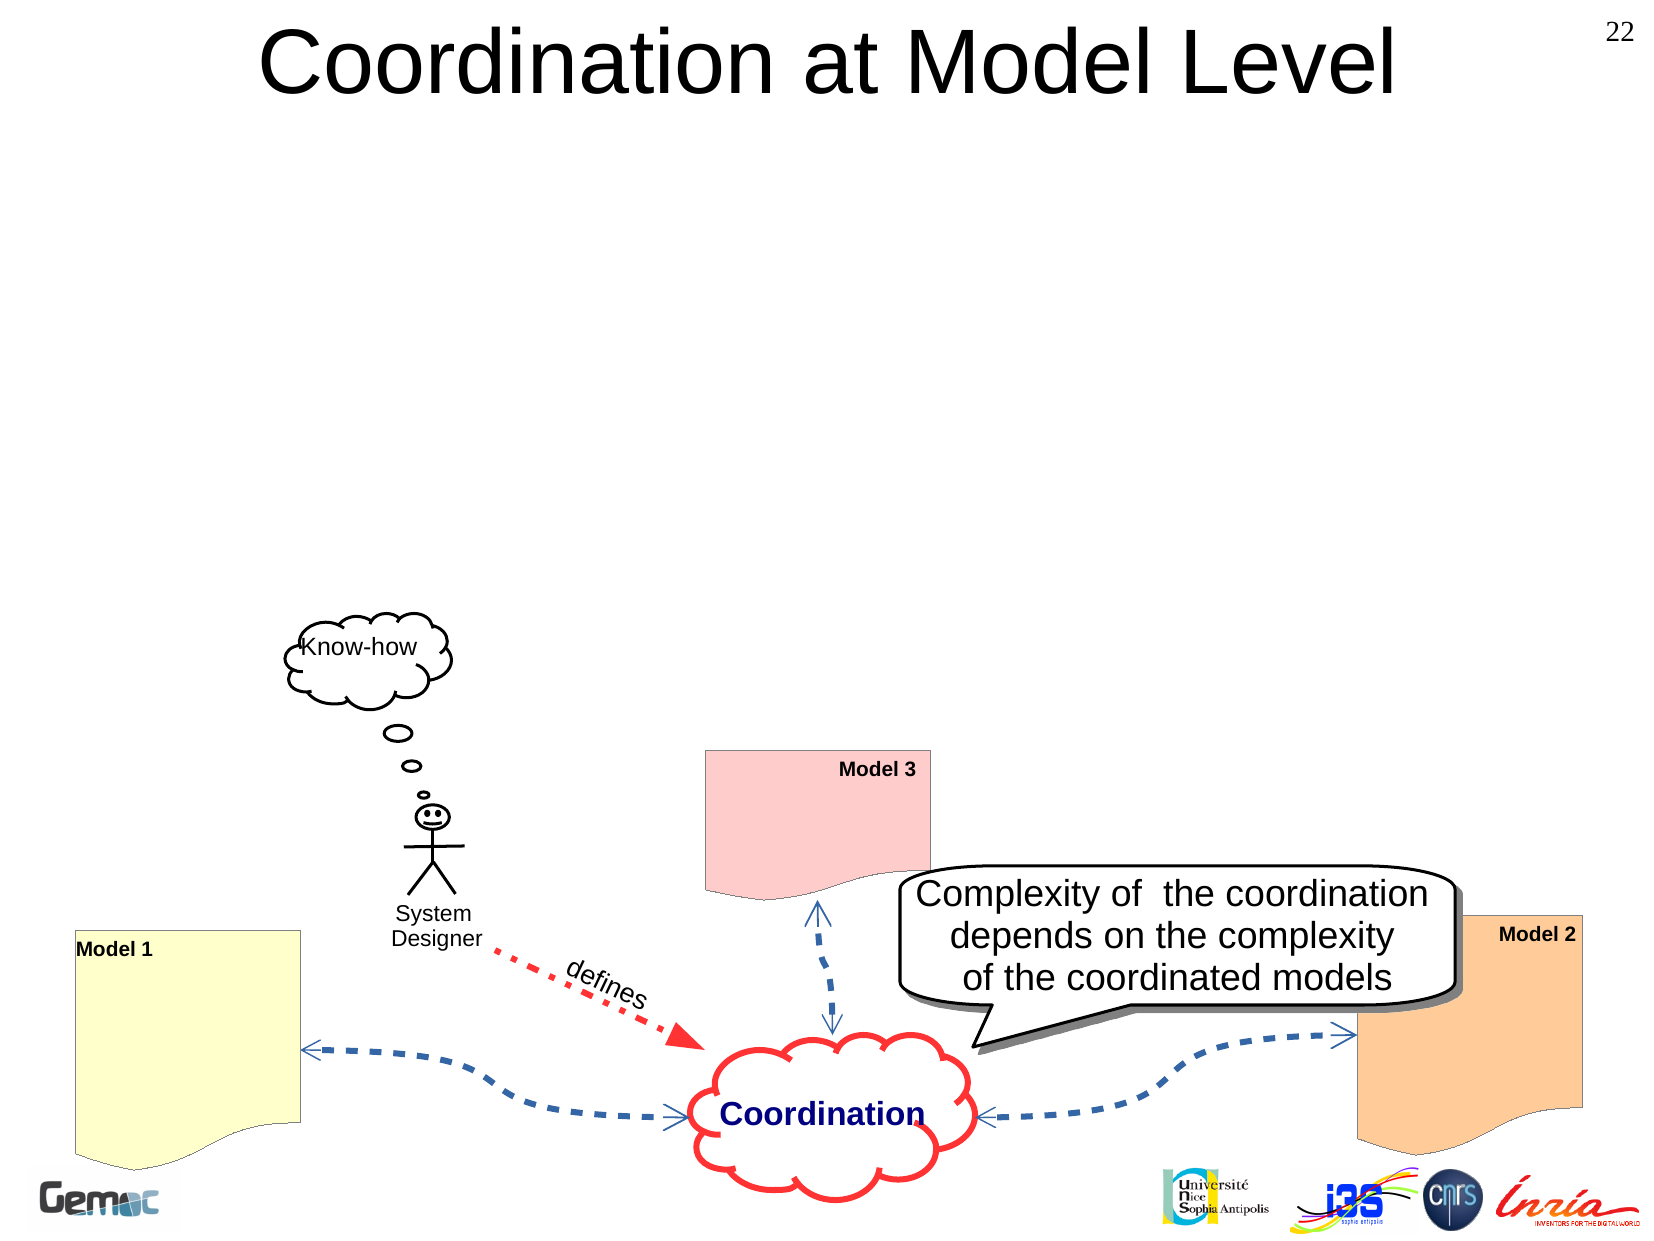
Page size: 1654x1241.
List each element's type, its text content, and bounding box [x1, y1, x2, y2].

text_box Model 1 [61, 930, 211, 984]
text_box [75, 930, 301, 1171]
text_box Model 2 [1456, 915, 1621, 977]
text_box Know-how [384, 725, 412, 742]
text_box System Designer [335, 864, 539, 961]
picture [1137, 1150, 1647, 1241]
text_box [705, 750, 931, 901]
text_box Know-how [402, 760, 421, 772]
title Coordination at Model Level [84, 0, 1573, 166]
text_box Complexity of the coordination depends on the complexity of the coordinated models [900, 865, 1456, 1048]
text_box Know-how [284, 613, 452, 710]
text_box [1357, 977, 1583, 1156]
text_box Model 3 [795, 750, 961, 812]
text_box Coordination [690, 1035, 976, 1201]
text_box [415, 804, 450, 830]
